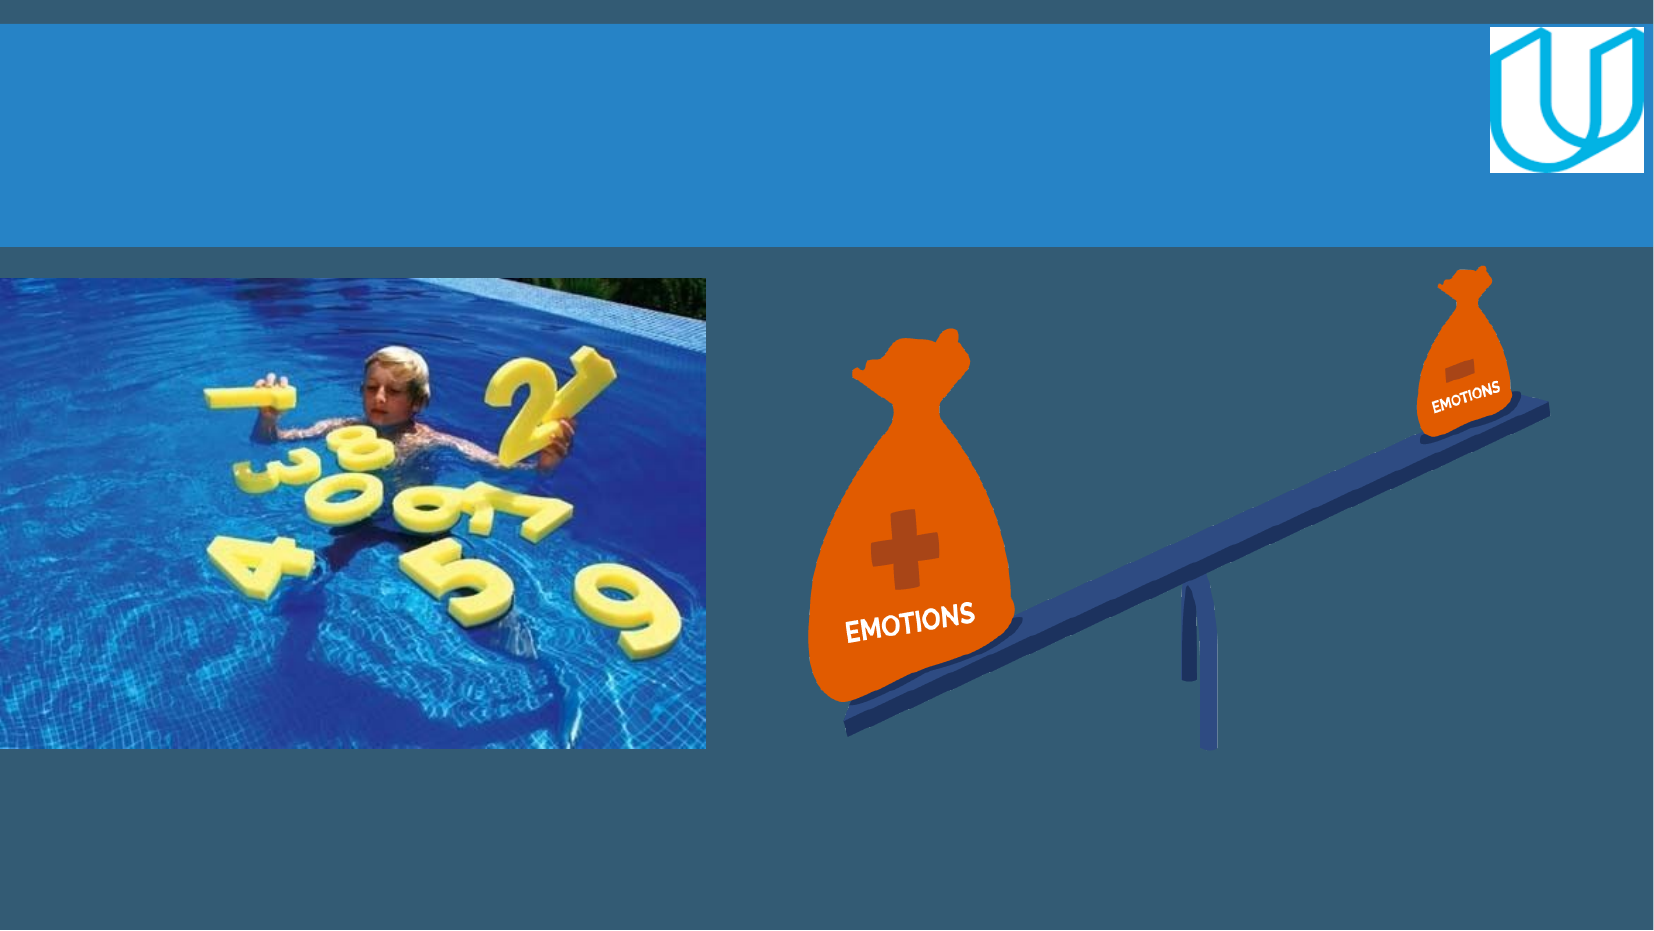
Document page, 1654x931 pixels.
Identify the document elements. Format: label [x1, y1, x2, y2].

picture [1502, 39, 1580, 163]
picture [1490, 126, 1542, 173]
picture [1490, 27, 1644, 138]
picture [1598, 39, 1632, 138]
picture [1552, 104, 1644, 173]
picture [802, 251, 1554, 765]
picture [0, 278, 706, 749]
